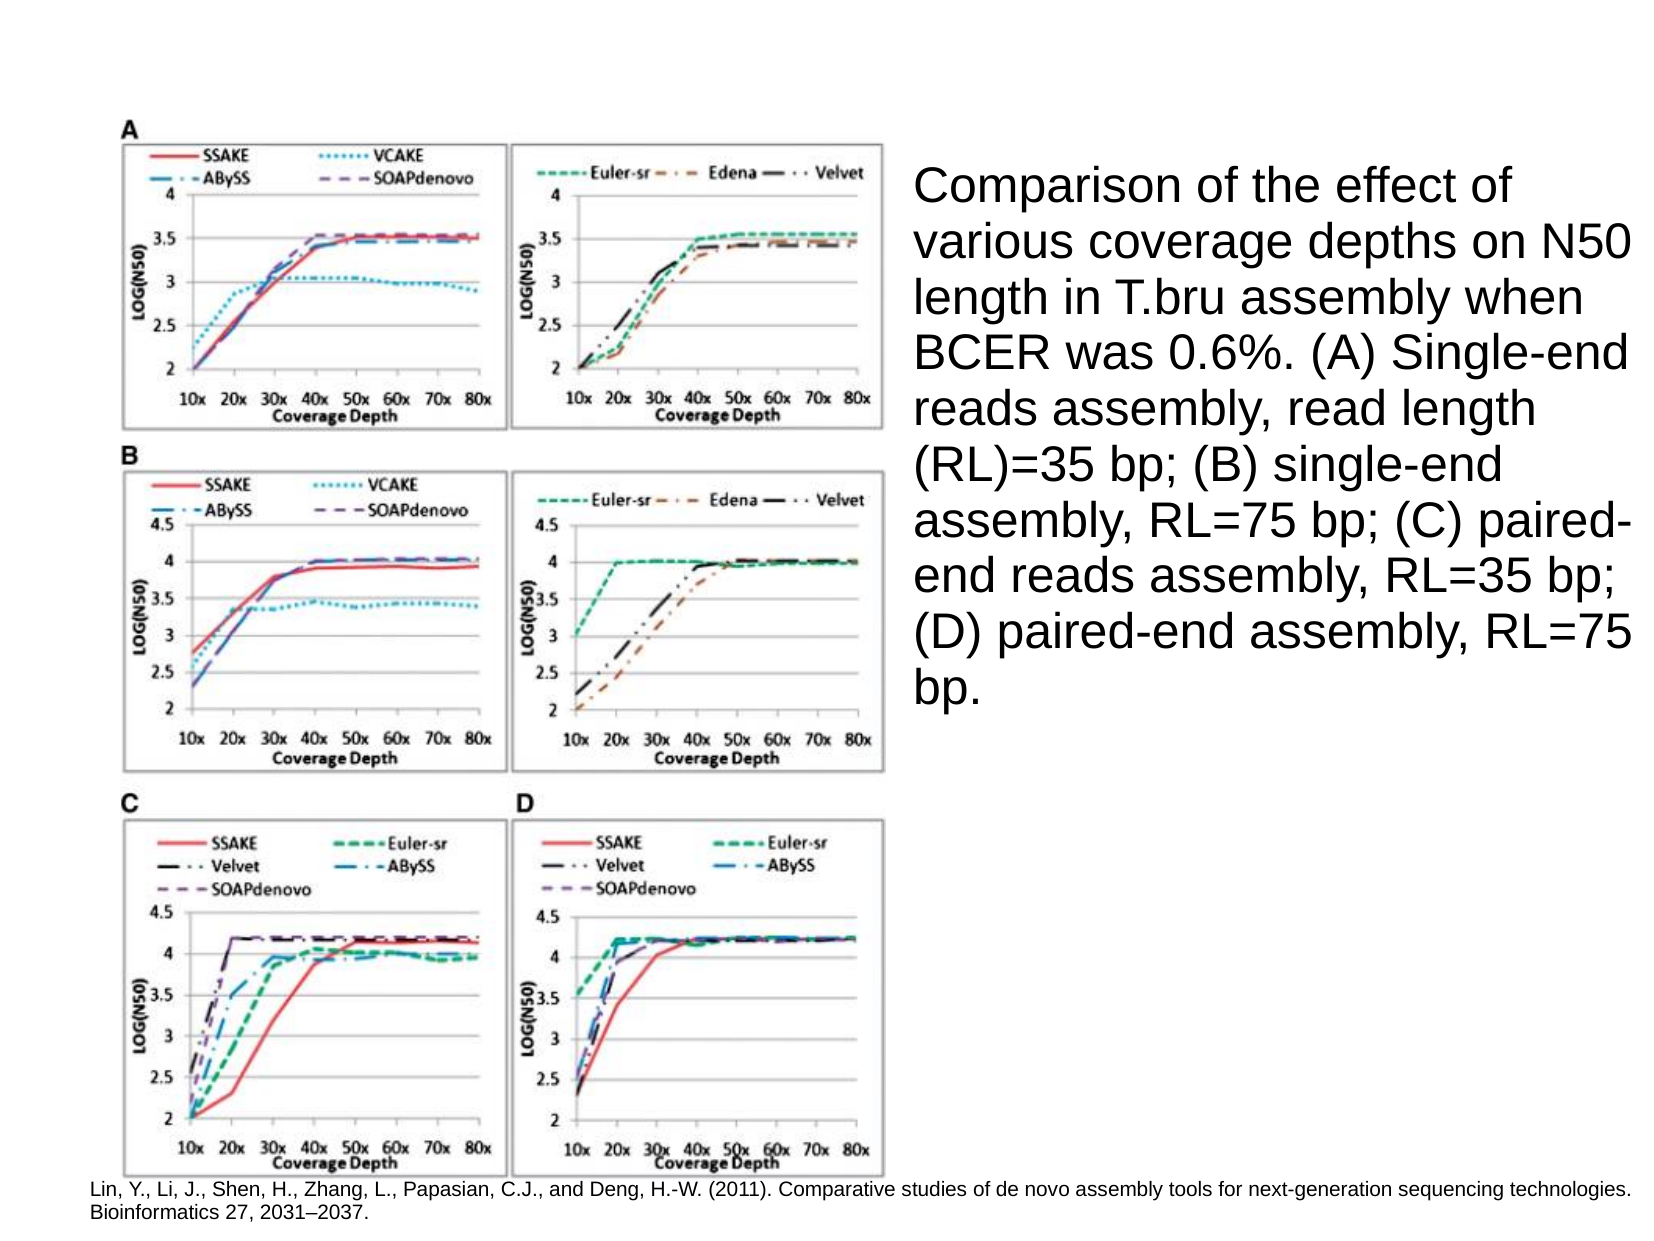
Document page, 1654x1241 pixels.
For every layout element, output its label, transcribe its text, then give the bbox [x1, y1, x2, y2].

picture [120, 119, 886, 1170]
text_box Comparison of the effect of various coverage depths on N50 length in T.bru assembly when BCER was 0.6%. (A) Single-end reads assembly, read length (RL)=35 bp; (B) single-end assembly, RL=75 bp; (C) paired-end reads assembly, RL=35 bp; (D) paired-end assembly, RL=75 bp. [898, 150, 1653, 803]
text_box Lin, Y., Li, J., Shen, H., Zhang, L., Papasian, C.J., and Deng, H.-W. (2011). Comparative studies of de novo assembly tools for next-generation sequencing technologies. Bioinformatics 27, 2031–2037. [75, 1170, 1653, 1232]
